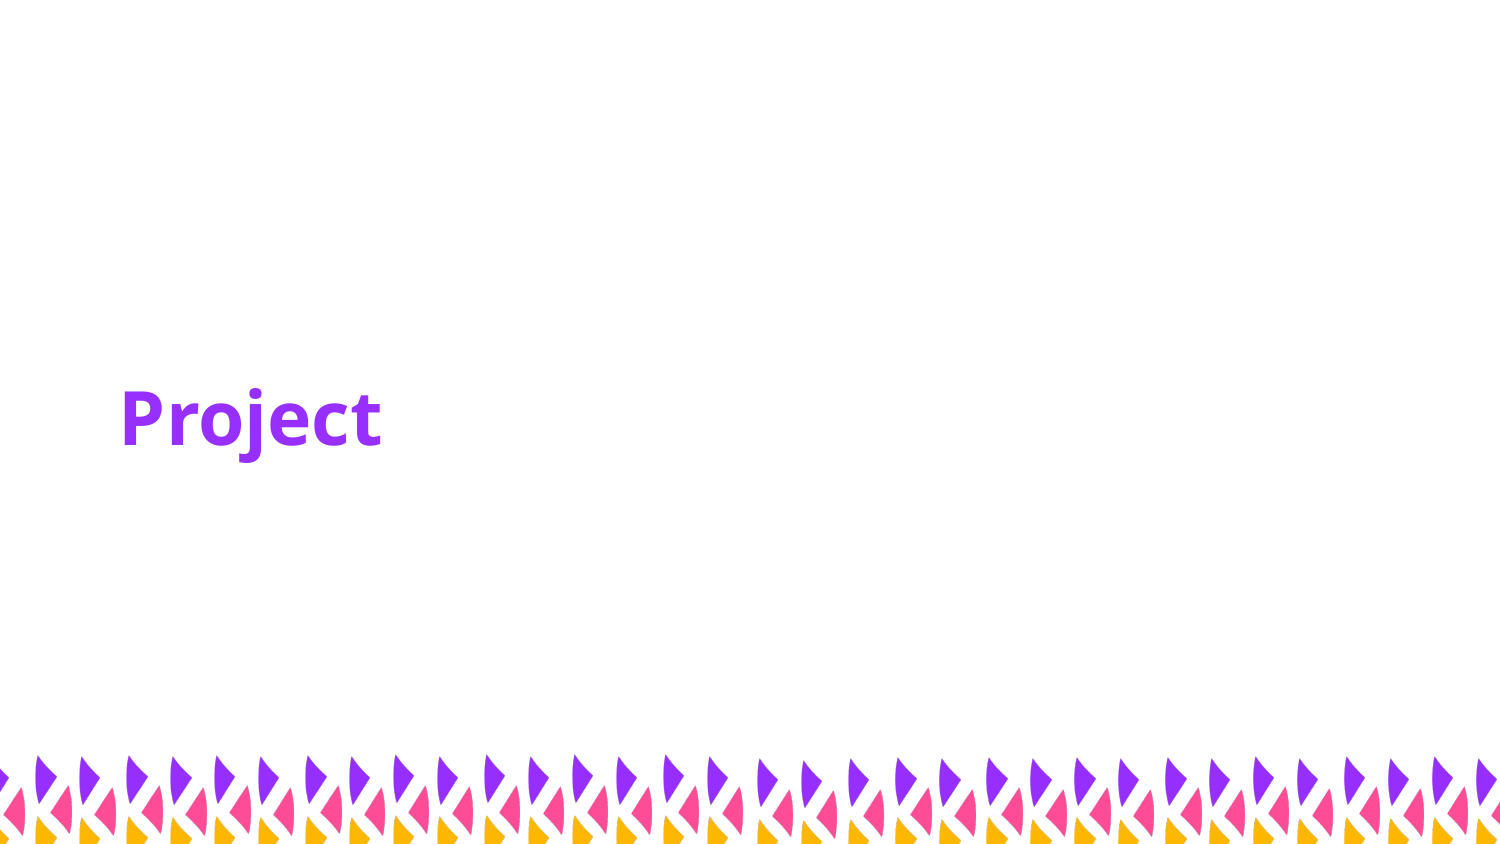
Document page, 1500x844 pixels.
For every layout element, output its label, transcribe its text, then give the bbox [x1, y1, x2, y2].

picture [528, 756, 564, 844]
picture [1074, 757, 1111, 844]
title Project [103, 355, 823, 488]
picture [939, 758, 976, 844]
picture [126, 755, 163, 844]
picture [79, 757, 116, 844]
picture [1432, 756, 1468, 844]
picture [895, 757, 932, 844]
picture [214, 755, 251, 844]
picture [393, 754, 429, 844]
picture [1476, 758, 1500, 844]
picture [437, 756, 473, 844]
picture [1344, 756, 1380, 844]
picture [305, 755, 342, 844]
picture [801, 760, 837, 844]
picture [1118, 758, 1154, 844]
picture [1388, 758, 1424, 844]
picture [757, 758, 793, 844]
picture [484, 754, 520, 844]
picture [1297, 758, 1333, 844]
picture [707, 756, 743, 844]
picture [986, 757, 1023, 844]
picture [1253, 756, 1289, 844]
picture [616, 756, 652, 844]
picture [258, 757, 294, 844]
picture [1209, 758, 1245, 844]
picture [663, 754, 699, 844]
picture [35, 755, 72, 844]
picture [848, 758, 884, 844]
picture [1165, 757, 1202, 844]
picture [572, 754, 608, 844]
picture [349, 757, 385, 844]
picture [0, 757, 25, 844]
picture [1030, 758, 1067, 844]
picture [170, 757, 207, 844]
